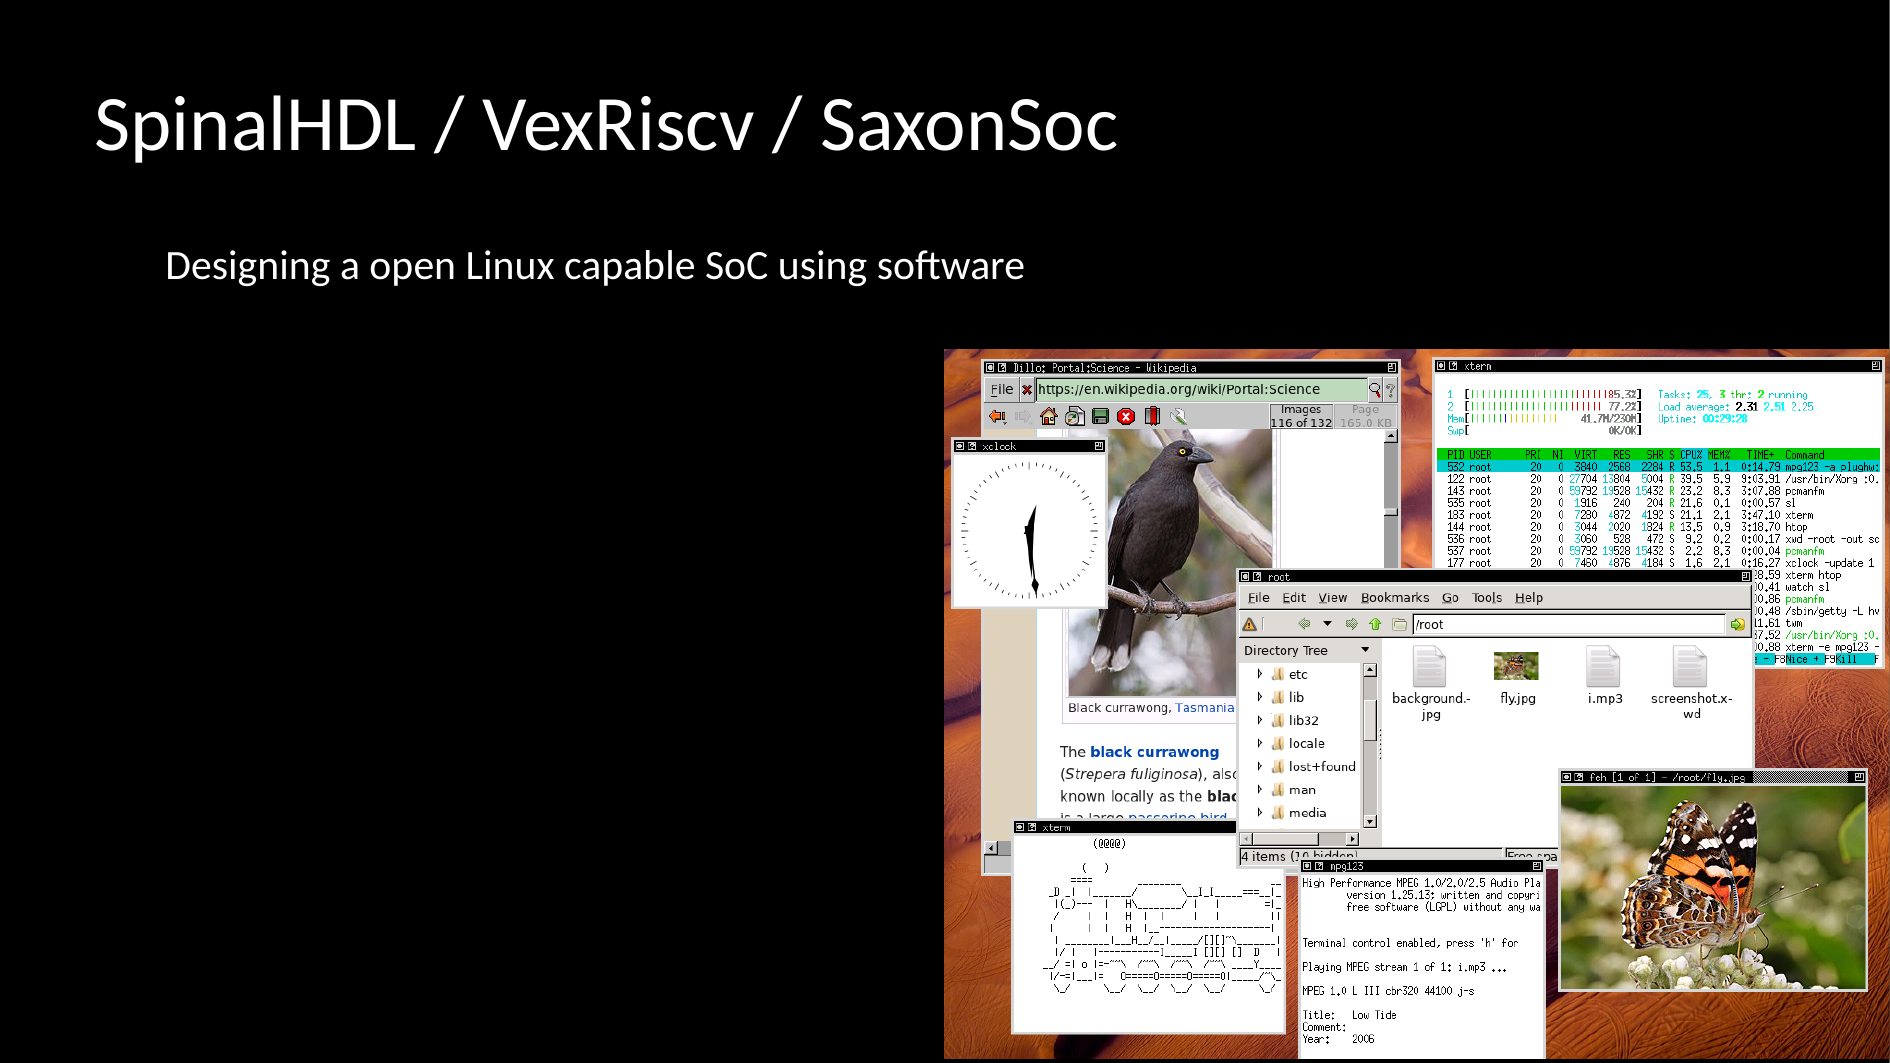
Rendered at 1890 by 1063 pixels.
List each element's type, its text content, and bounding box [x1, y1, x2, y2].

title SpinalHDL / VexRiscv / SaxonSoc [94, 42, 1796, 220]
picture [944, 349, 1890, 1059]
list Designing a open Linux capable SoC using software [94, 248, 1796, 1059]
